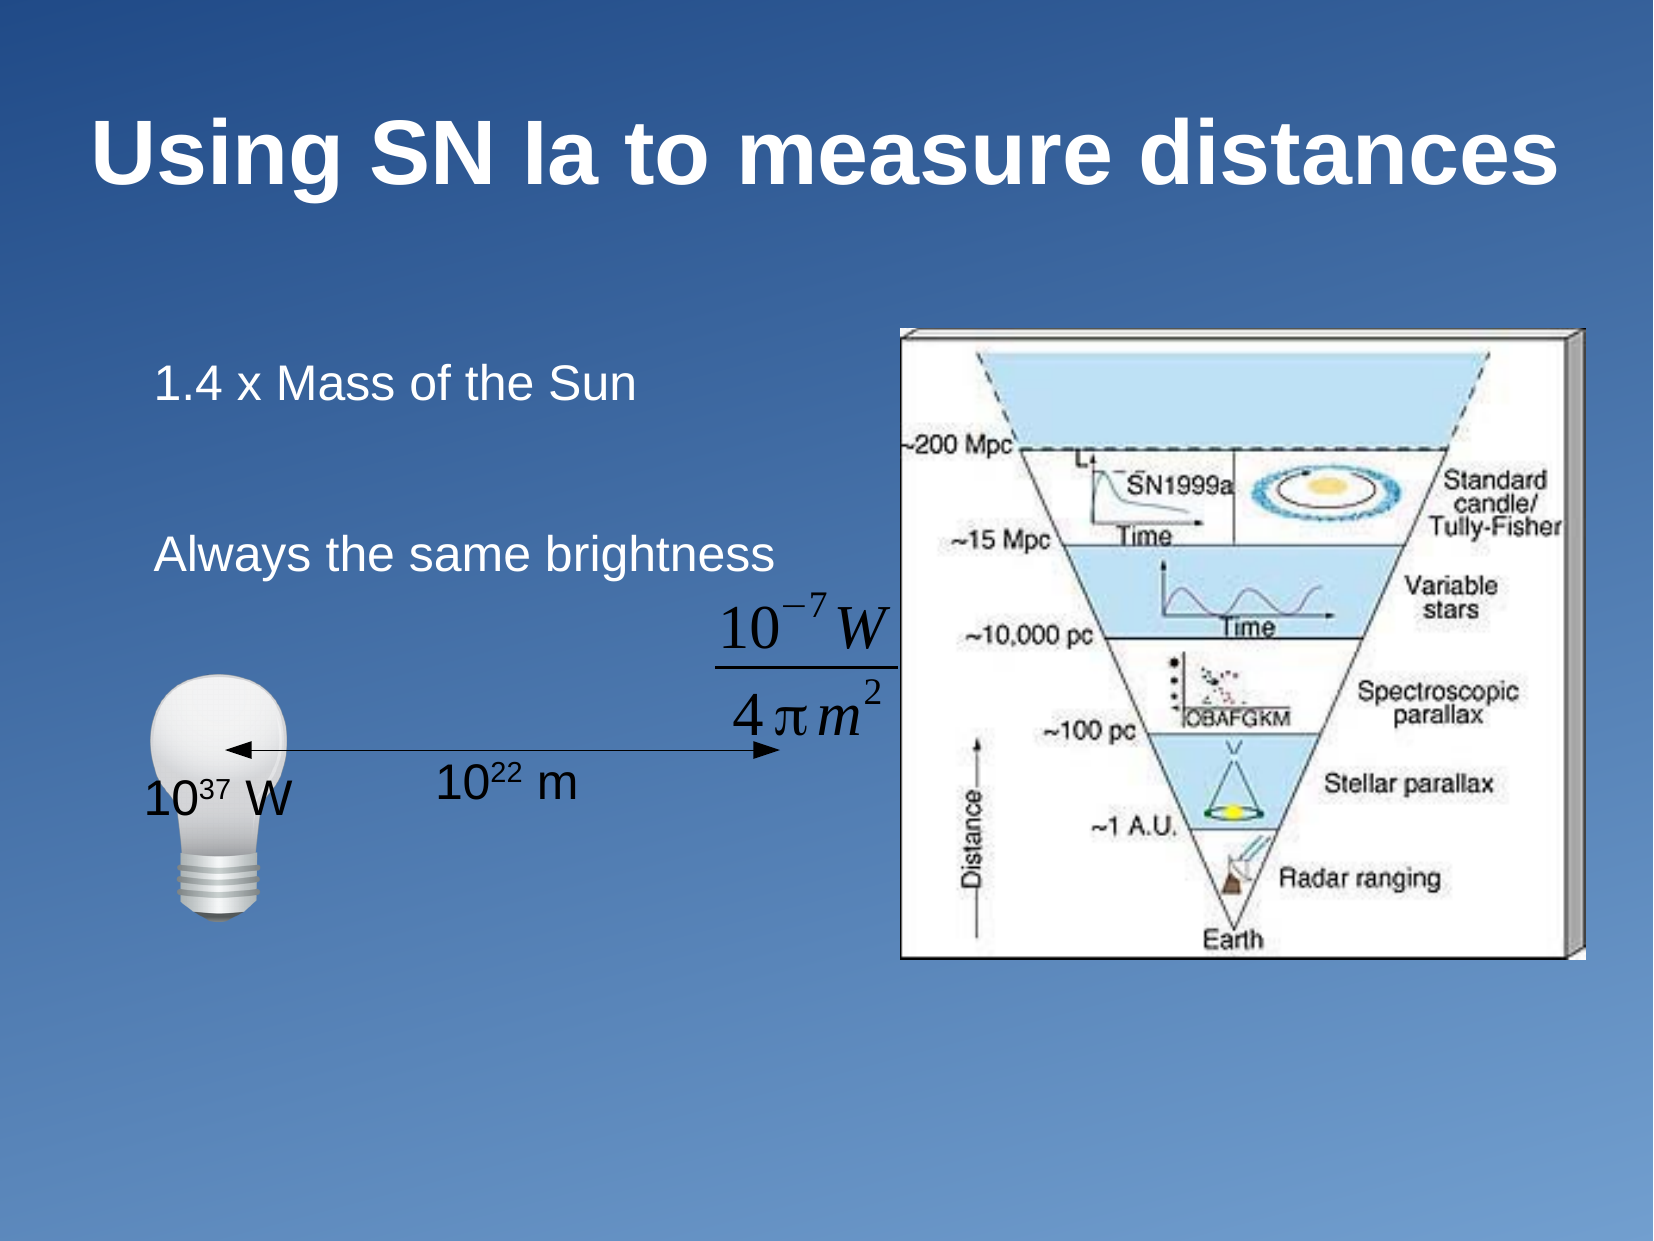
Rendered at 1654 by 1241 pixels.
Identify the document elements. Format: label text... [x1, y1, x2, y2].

title Using SN Ia to measure distances [82, 49, 1571, 257]
list 1.4 x Mass of the Sun Always the same brightness [82, 355, 901, 1176]
picture [900, 328, 1586, 961]
picture [150, 674, 287, 922]
chart [705, 584, 907, 751]
text_box 1022 m [435, 754, 616, 811]
